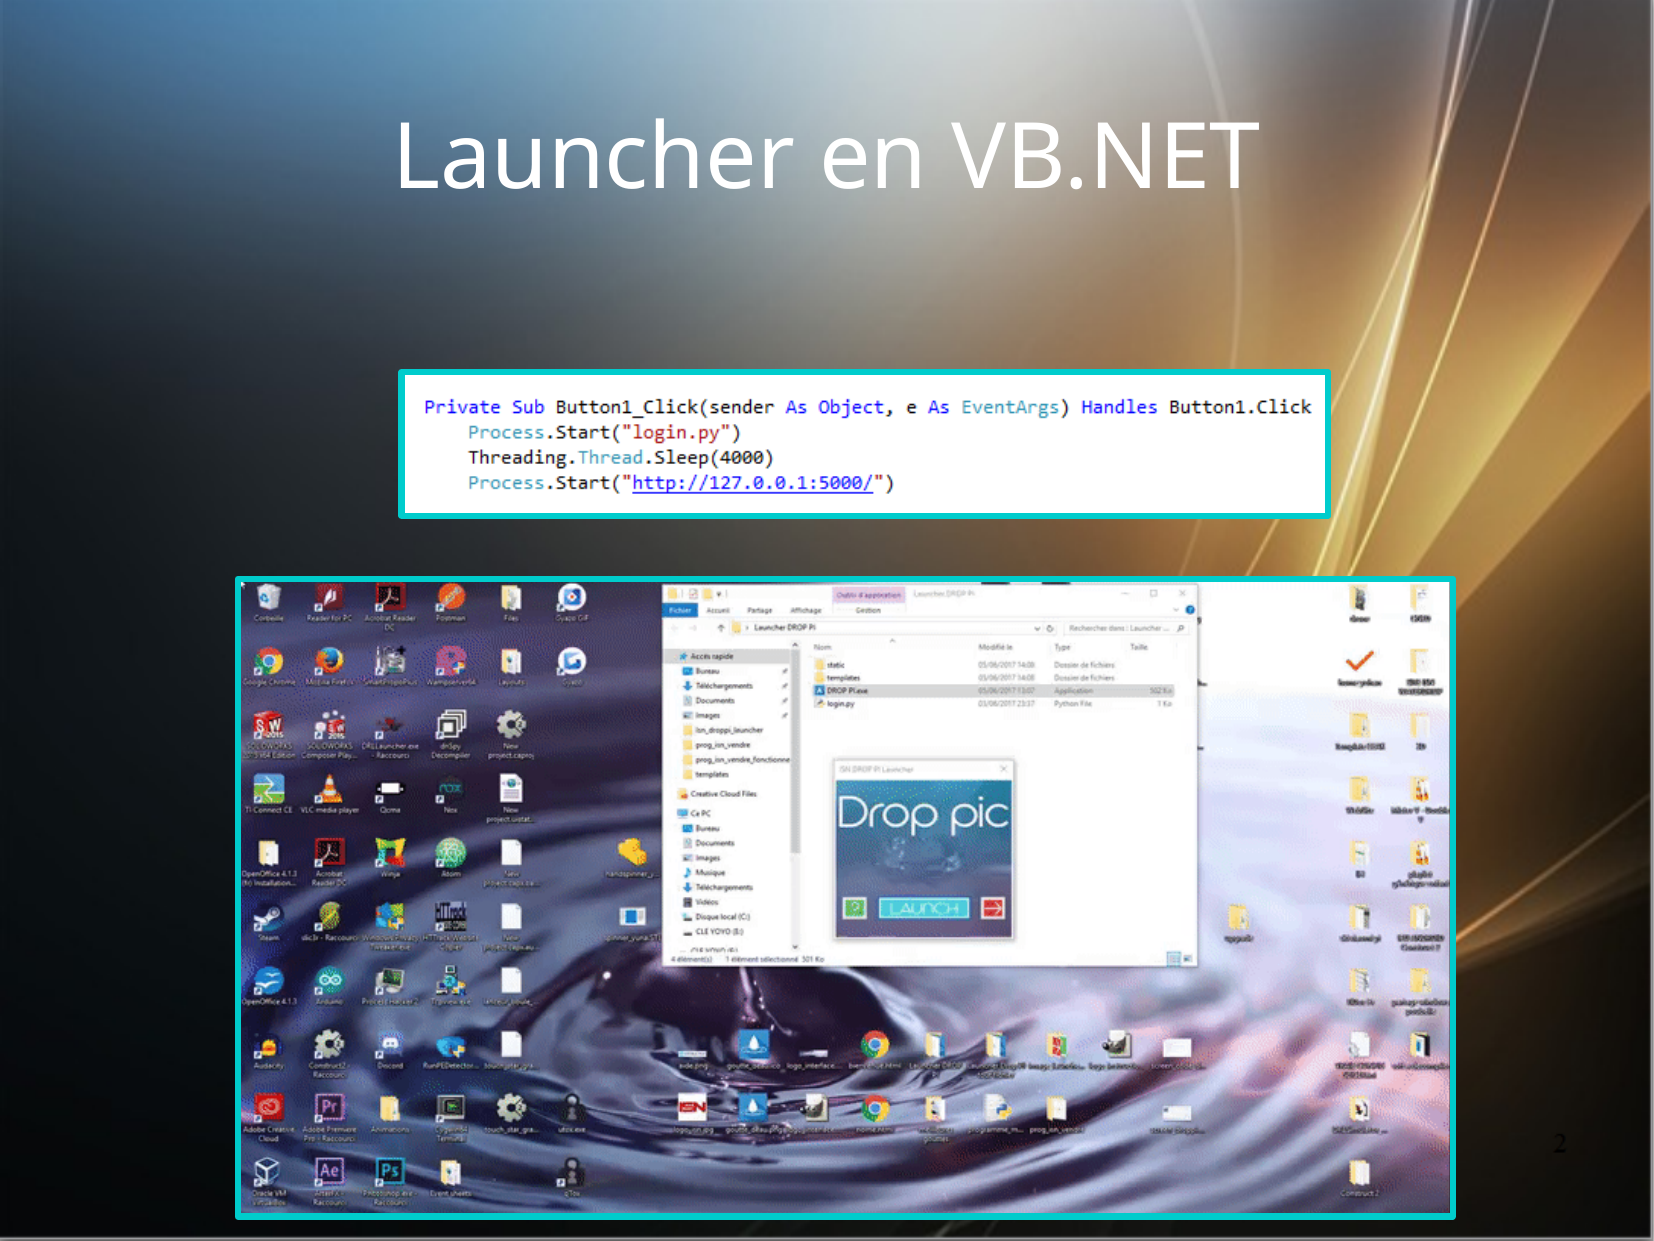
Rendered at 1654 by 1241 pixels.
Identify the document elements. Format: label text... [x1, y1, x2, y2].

title Launcher en VB.NET [82, 49, 1571, 257]
picture [0, 0, 1654, 1241]
